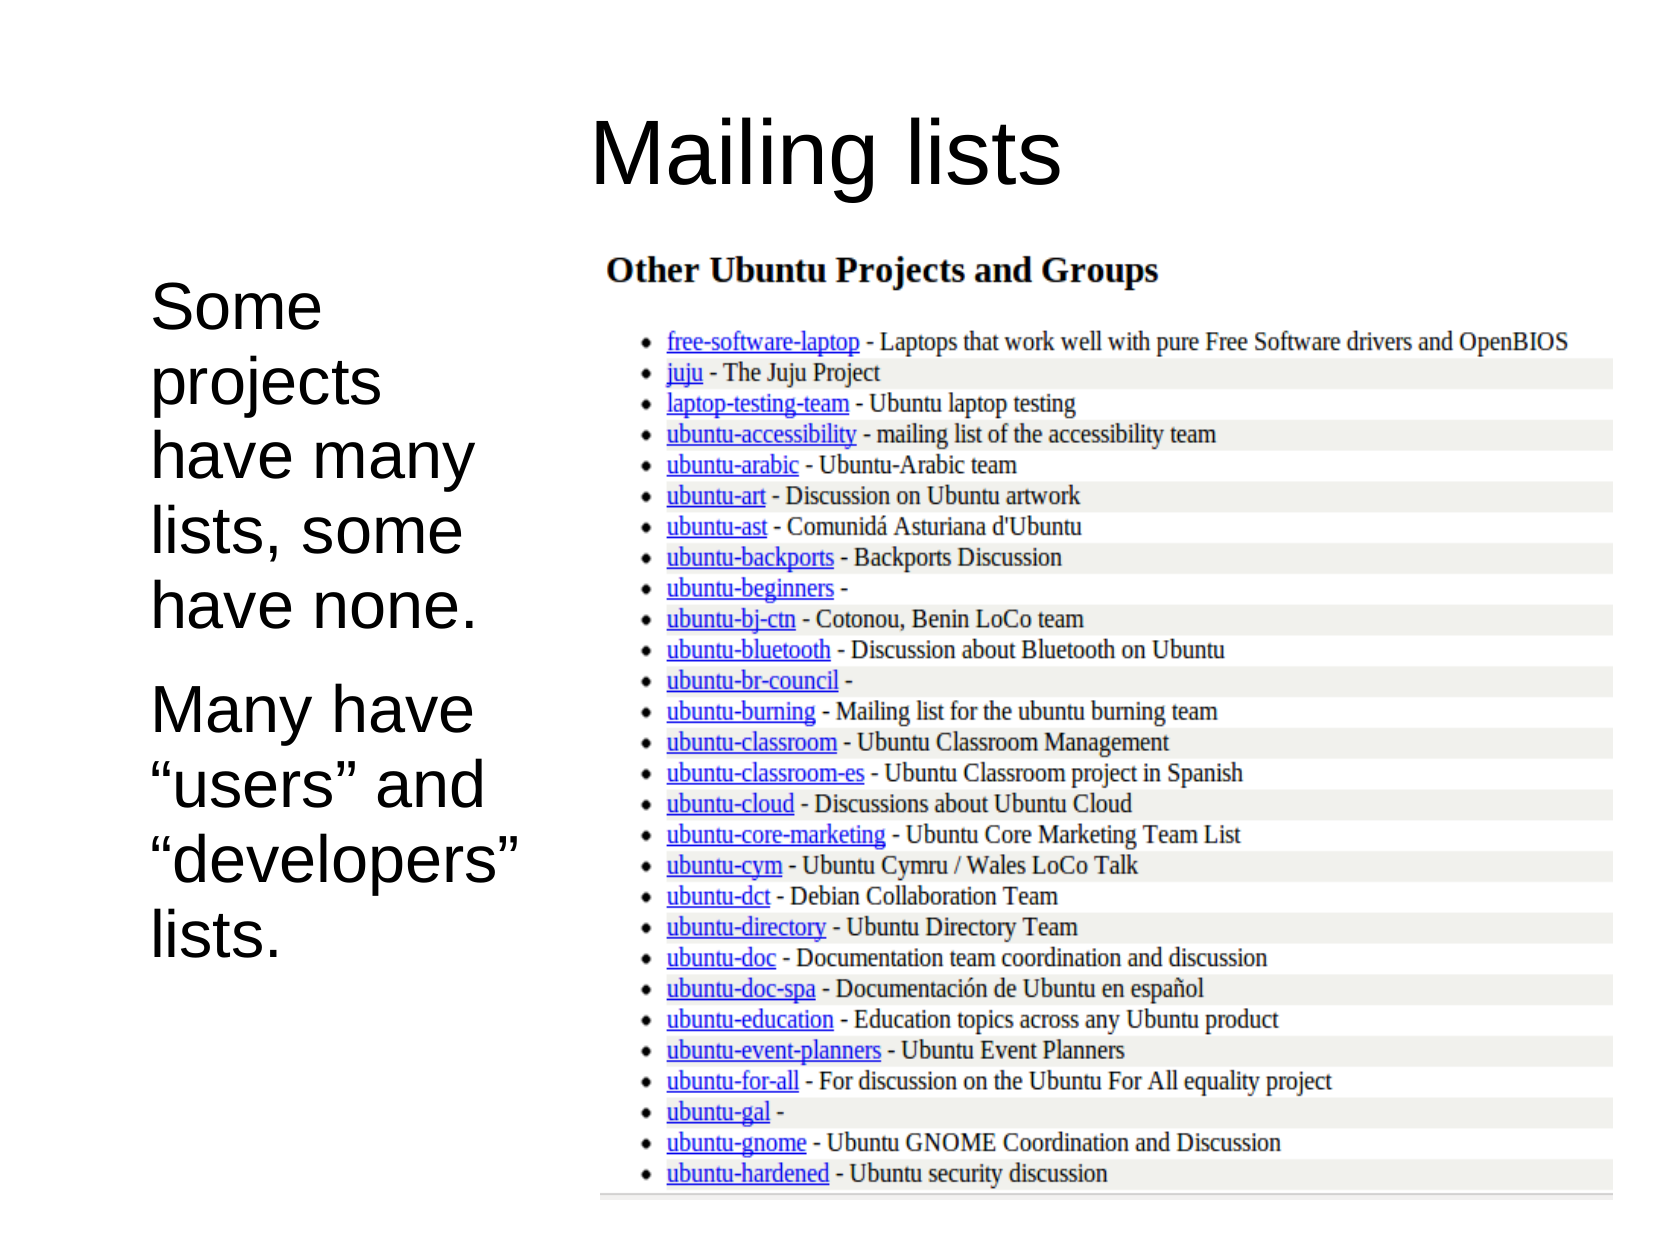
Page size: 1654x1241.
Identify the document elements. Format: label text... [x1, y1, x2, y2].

title Mailing lists [82, 49, 1571, 257]
picture [600, 224, 1613, 1201]
list Some projects have many lists, some have none. Many have “users” and “developers” lists. [79, 269, 526, 1163]
